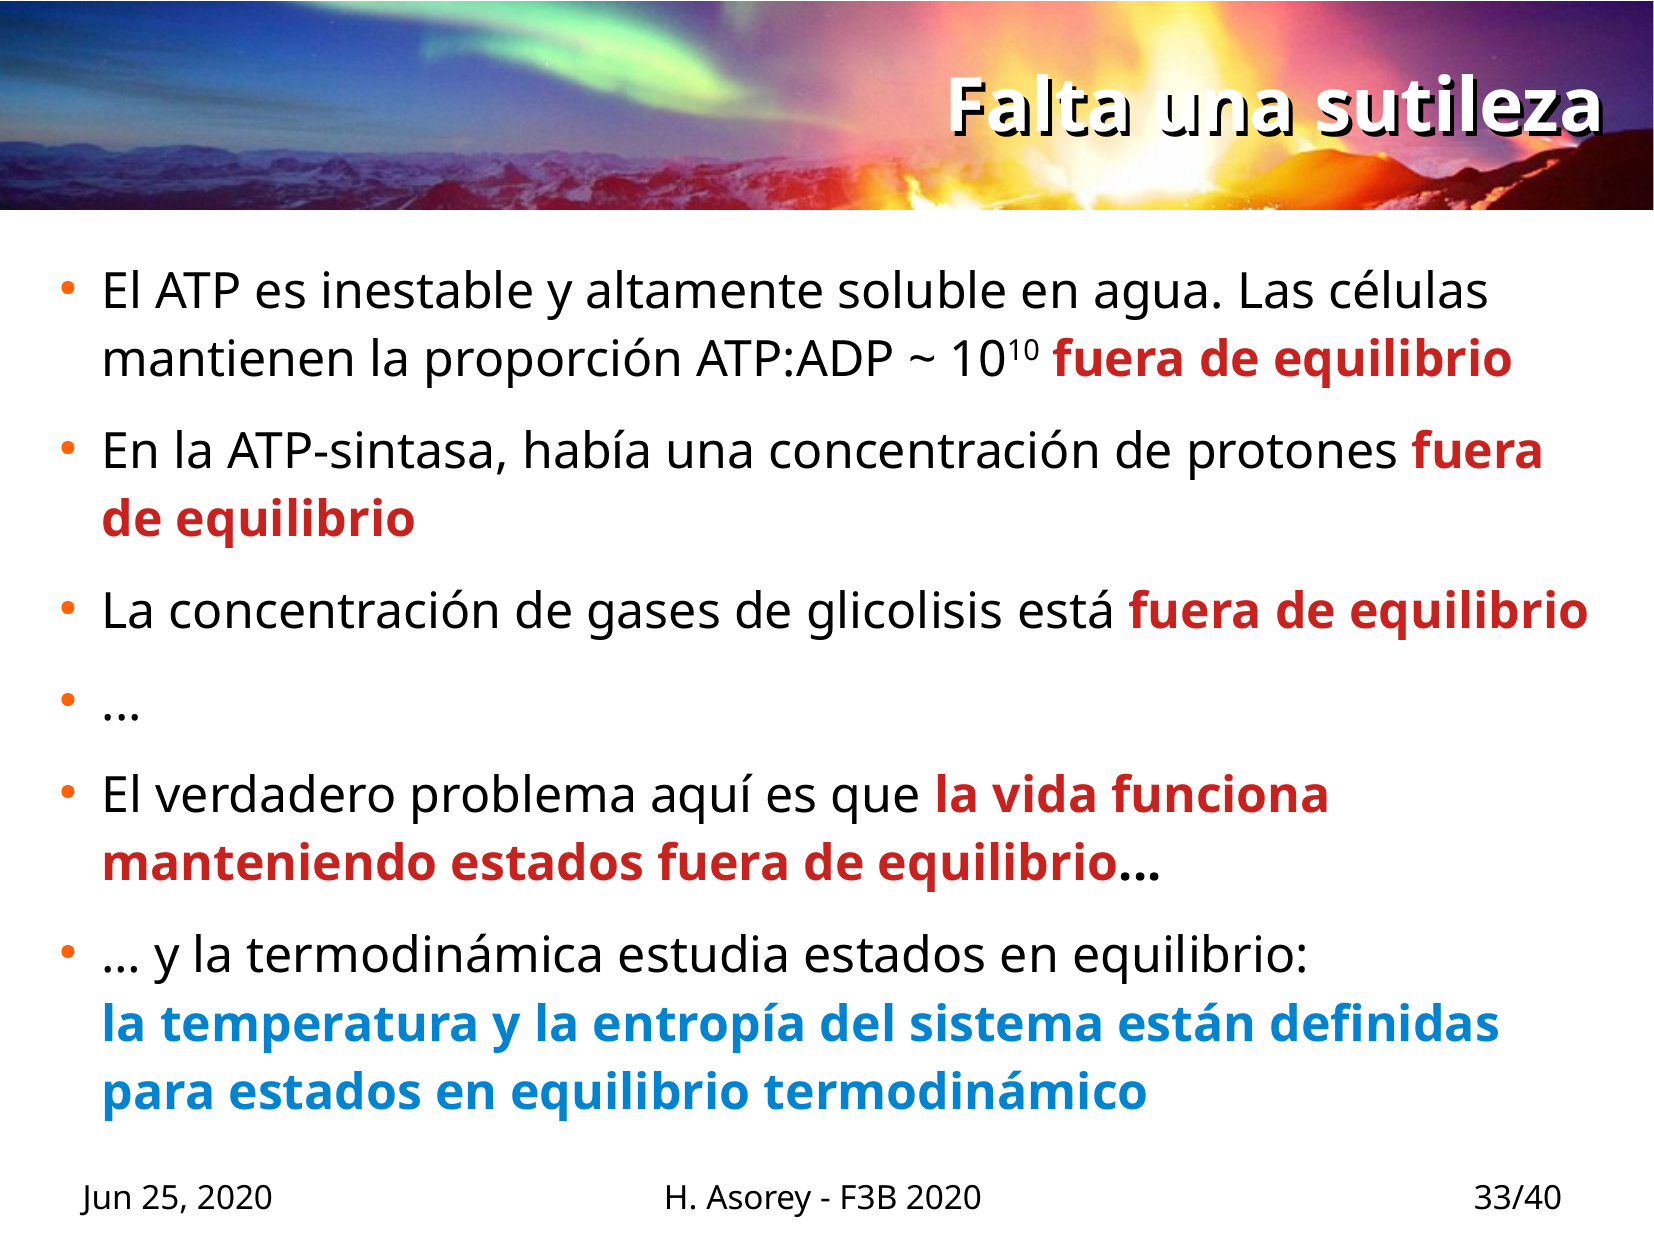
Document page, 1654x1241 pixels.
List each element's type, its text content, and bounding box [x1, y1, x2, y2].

picture [0, 1, 1654, 210]
title Falta una sutileza [45, 15, 1606, 191]
list El ATP es inestable y altamente soluble en agua. Las células mantienen la proporción ATP:ADP ~ 1010 fuera de equilibrio En la ATP-sintasa, había una concentración de protones fuera de equilibrio La concentración de gases de glicolisis está fuera de equilibrio ... El verdadero problema aquí es que la vida funciona manteniendo estados fuera de equilibrio... … y la termodinámica estudia estados en equilibrio: la temperatura y la entropía del sistema están definidas para estados en equilibrio termodinámico [45, 255, 1606, 1156]
